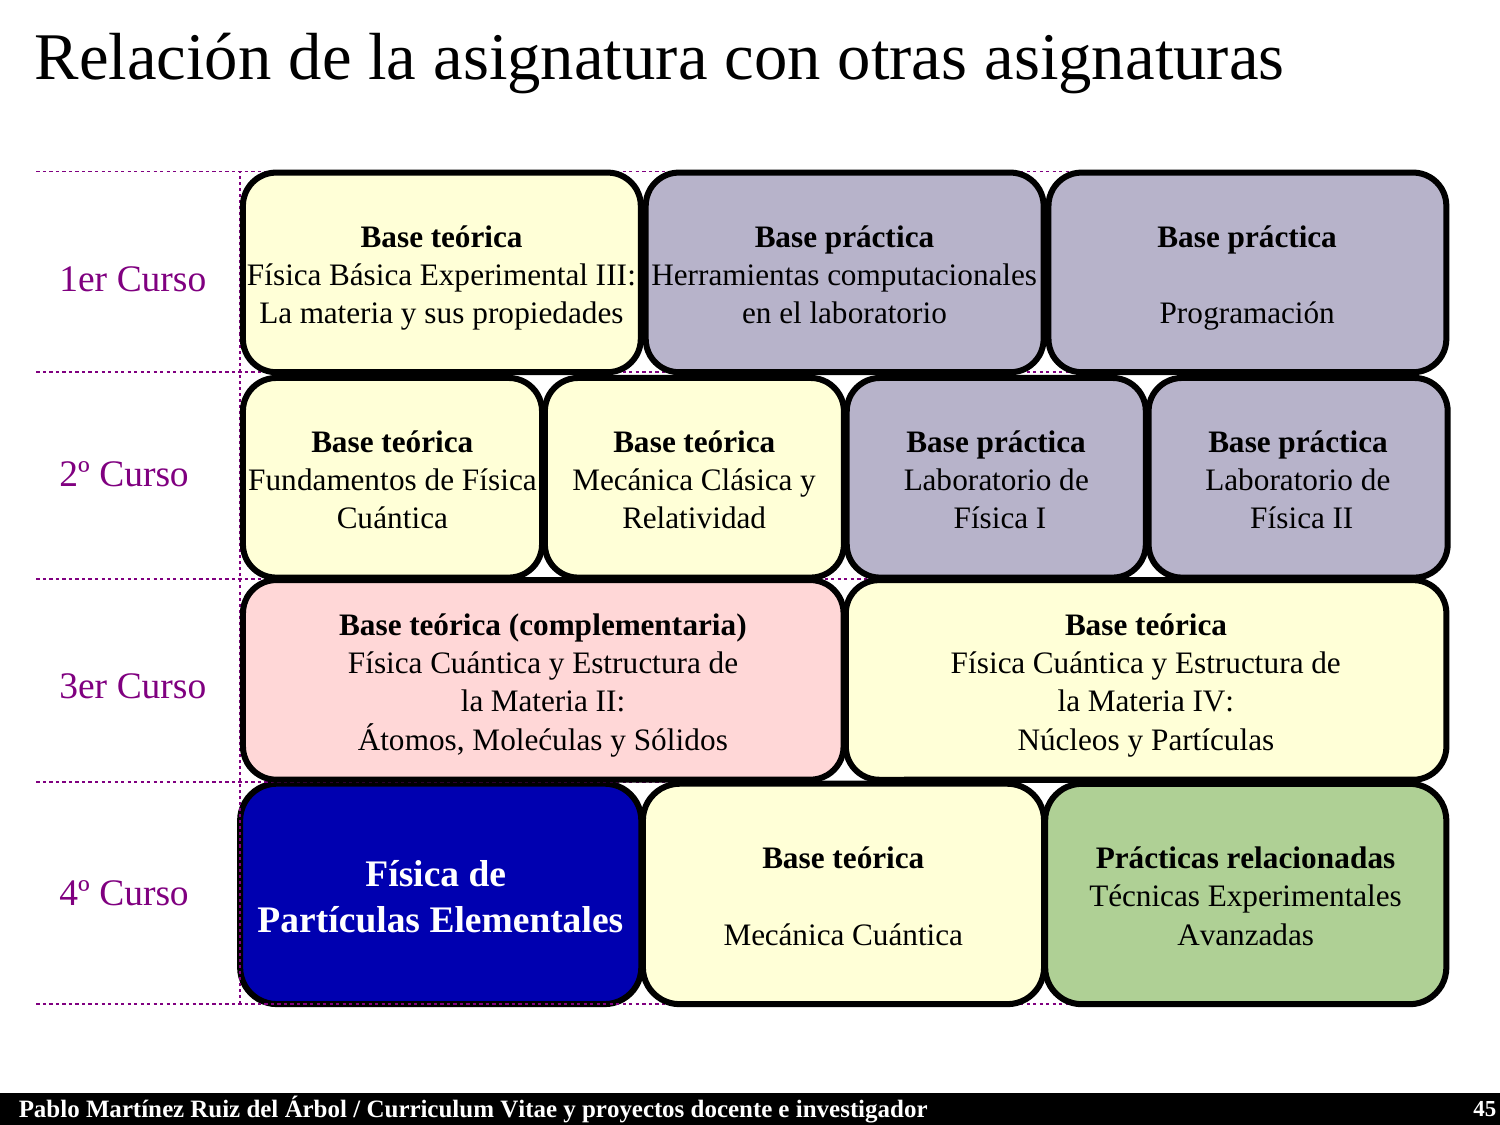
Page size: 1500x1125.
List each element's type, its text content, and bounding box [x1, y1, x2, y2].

text_box 1er Curso [44, 245, 225, 307]
text_box Prácticas relacionadas Técnicas Experimentales Avanzadas [1045, 783, 1447, 1005]
text_box Base práctica Laboratorio de Física I [846, 377, 1146, 578]
text_box 2º Curso [44, 440, 225, 502]
text_box Física de Partículas Elementales [240, 783, 642, 1005]
text_box Base práctica Laboratorio de Física II [1148, 377, 1448, 578]
text_box 3er Curso [44, 653, 225, 714]
text_box Base práctica Herramientas computacionales en el laboratorio [645, 172, 1044, 373]
text_box Base teórica Mecánica Cuántica [642, 783, 1045, 1005]
text_box Base teórica Fundamentos de Física Cuántica [242, 377, 543, 578]
text_box Base práctica Programación [1048, 172, 1447, 373]
text_box Base teórica (complementaria) Física Cuántica y Estructura de la Materia II: Átomos, Molećulas y Sólidos [242, 580, 844, 780]
text_box Relación de la asignatura con otras asignaturas [0, 3, 1336, 111]
text_box Base teórica Mecánica Clásica y Relatividad [544, 377, 844, 578]
text_box Base teórica Física Básica Experimental III: La materia y sus propiedades [242, 172, 641, 373]
text_box 4º Curso [44, 859, 225, 921]
text_box Base teórica Física Cuántica y Estructura de la Materia IV: Núcleos y Partículas [845, 580, 1447, 780]
